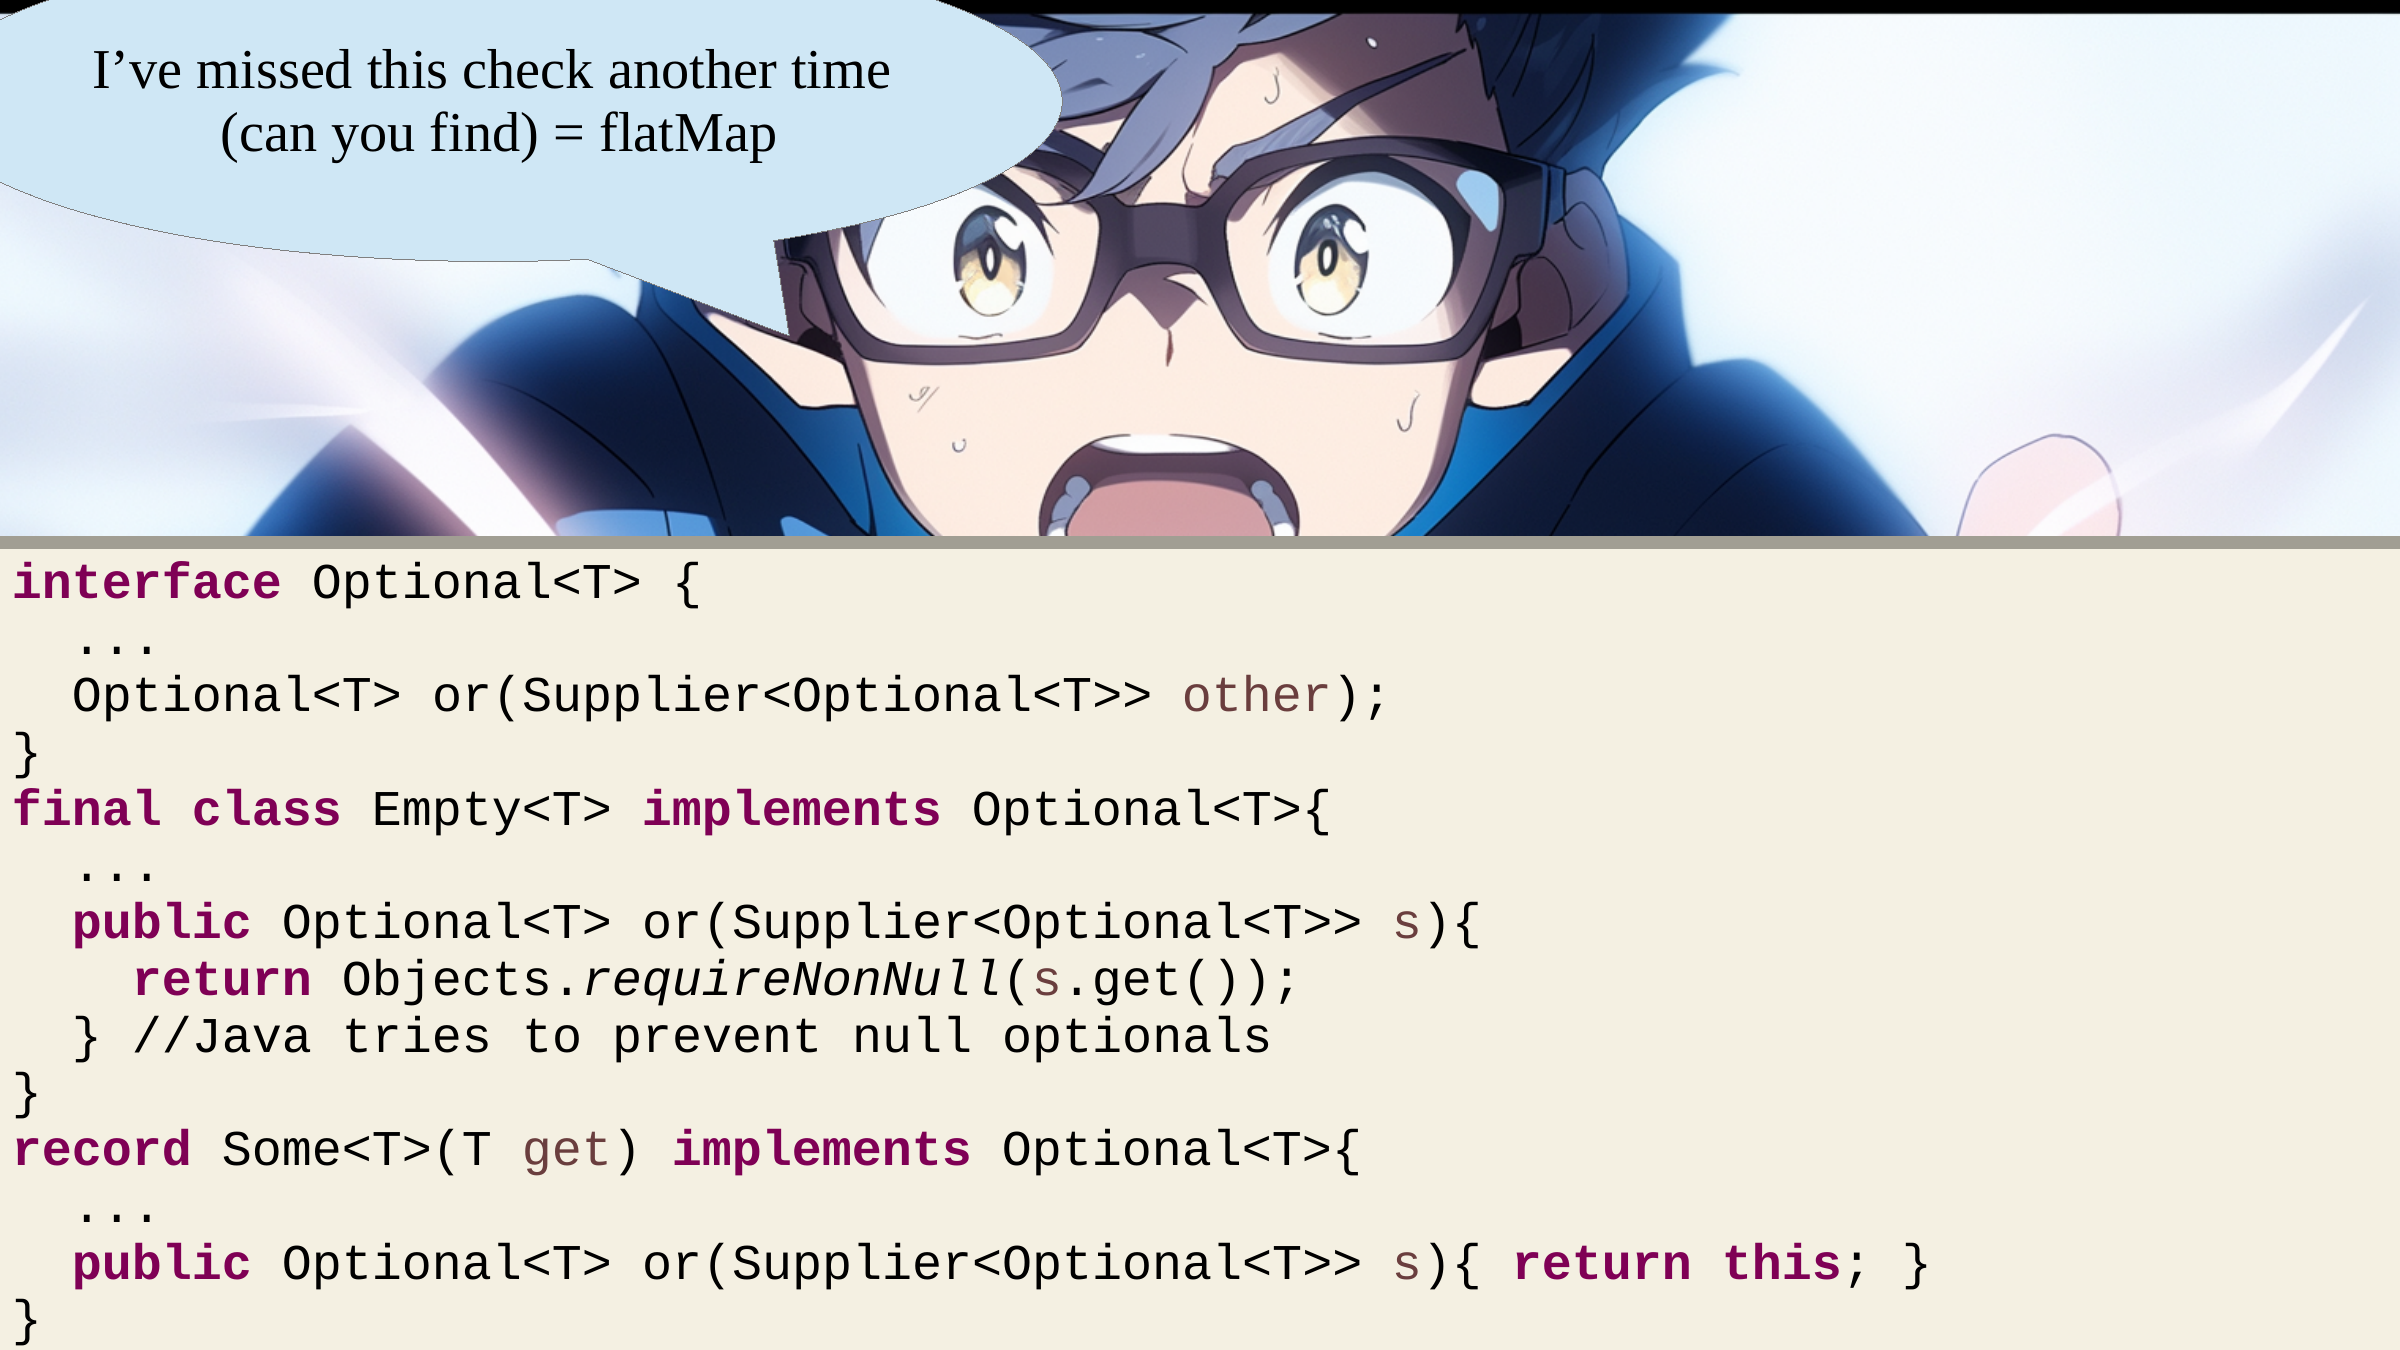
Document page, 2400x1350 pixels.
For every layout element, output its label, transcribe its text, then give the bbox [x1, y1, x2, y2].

text_box I’ve missed this check another time (can you find) = flatMap [0, 0, 1063, 336]
picture [0, 0, 45, 19]
text_box interface Optional<T> { ... Optional<T> or(Supplier<Optional<T>> other); } final class Empty<T> implements Optional<T>{ ... public Optional<T> or(Supplier<Optional<T>> s){ return Objects.requireNonNull(s.get()); } //Java tries to prevent null optionals } record Some<T>(T get) implements Optional<T>{ ... public Optional<T> or(Supplier<Optional<T>> s){ return this; } } [0, 542, 2400, 1350]
picture [0, 0, 2400, 536]
